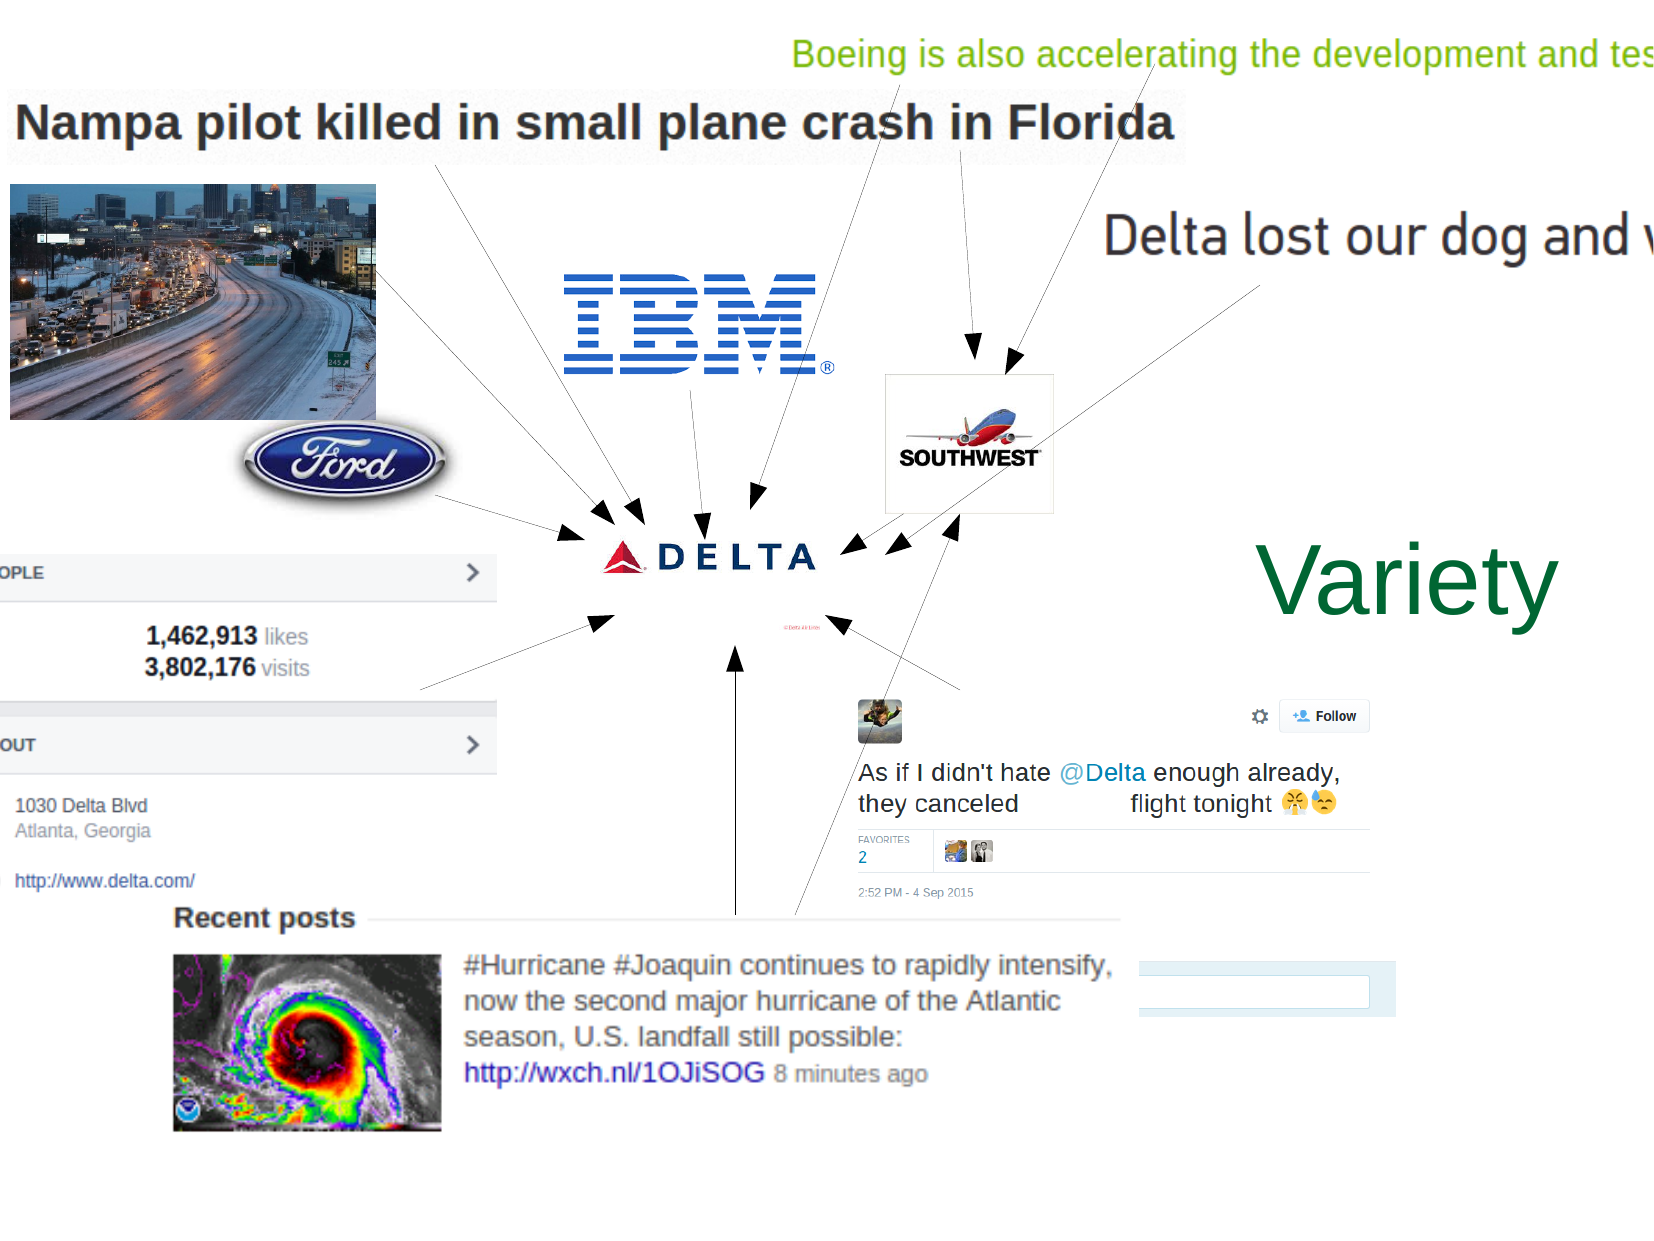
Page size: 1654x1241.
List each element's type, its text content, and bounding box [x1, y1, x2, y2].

picture [1080, 205, 1654, 286]
picture [1107, 89, 1186, 165]
picture [873, 89, 1142, 165]
picture [7, 89, 897, 165]
picture [1080, 205, 1086, 217]
picture [600, 483, 820, 631]
picture [555, 257, 838, 391]
picture [776, 29, 1654, 85]
picture [793, 257, 841, 391]
picture [0, 184, 1396, 1150]
picture [555, 373, 566, 391]
picture [471, 370, 511, 413]
list Variety [1185, 524, 1624, 659]
picture [842, 689, 887, 797]
picture [944, 435, 1054, 514]
picture [885, 374, 1054, 514]
